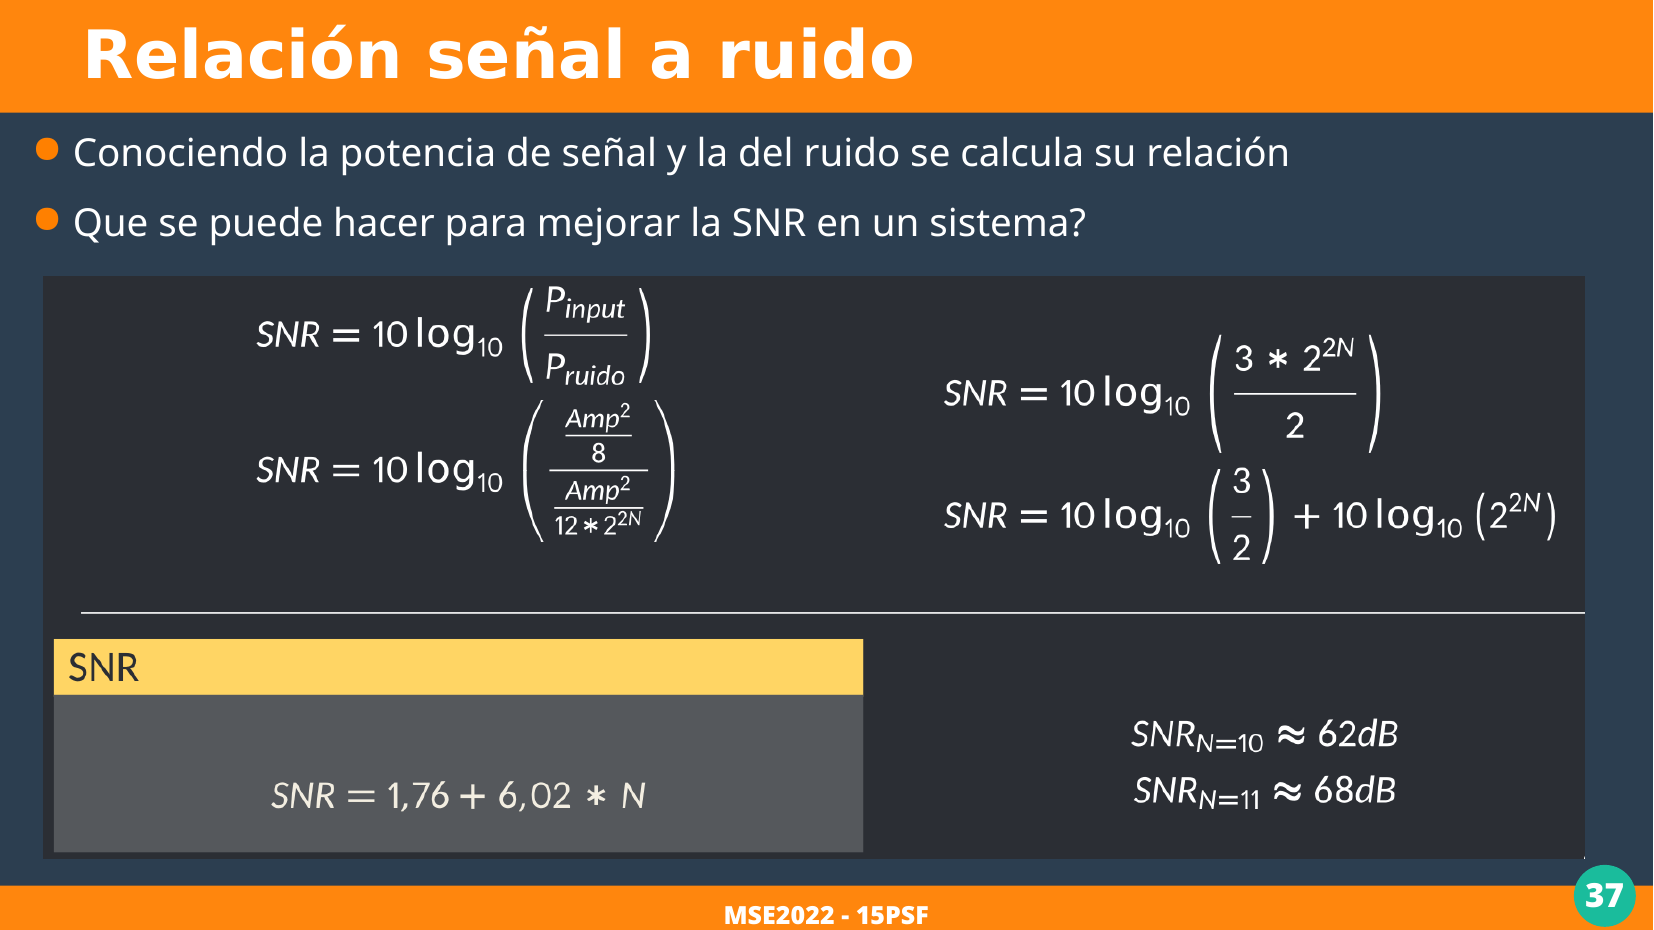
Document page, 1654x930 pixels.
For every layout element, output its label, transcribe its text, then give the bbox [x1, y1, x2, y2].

picture [43, 276, 1585, 859]
list Conociendo la potencia de señal y la del ruido se calcula su relación Que se puede hacer para mejorar la SNR en un sistema? [18, 125, 1613, 251]
title Relación señal a ruido [0, 16, 1651, 113]
